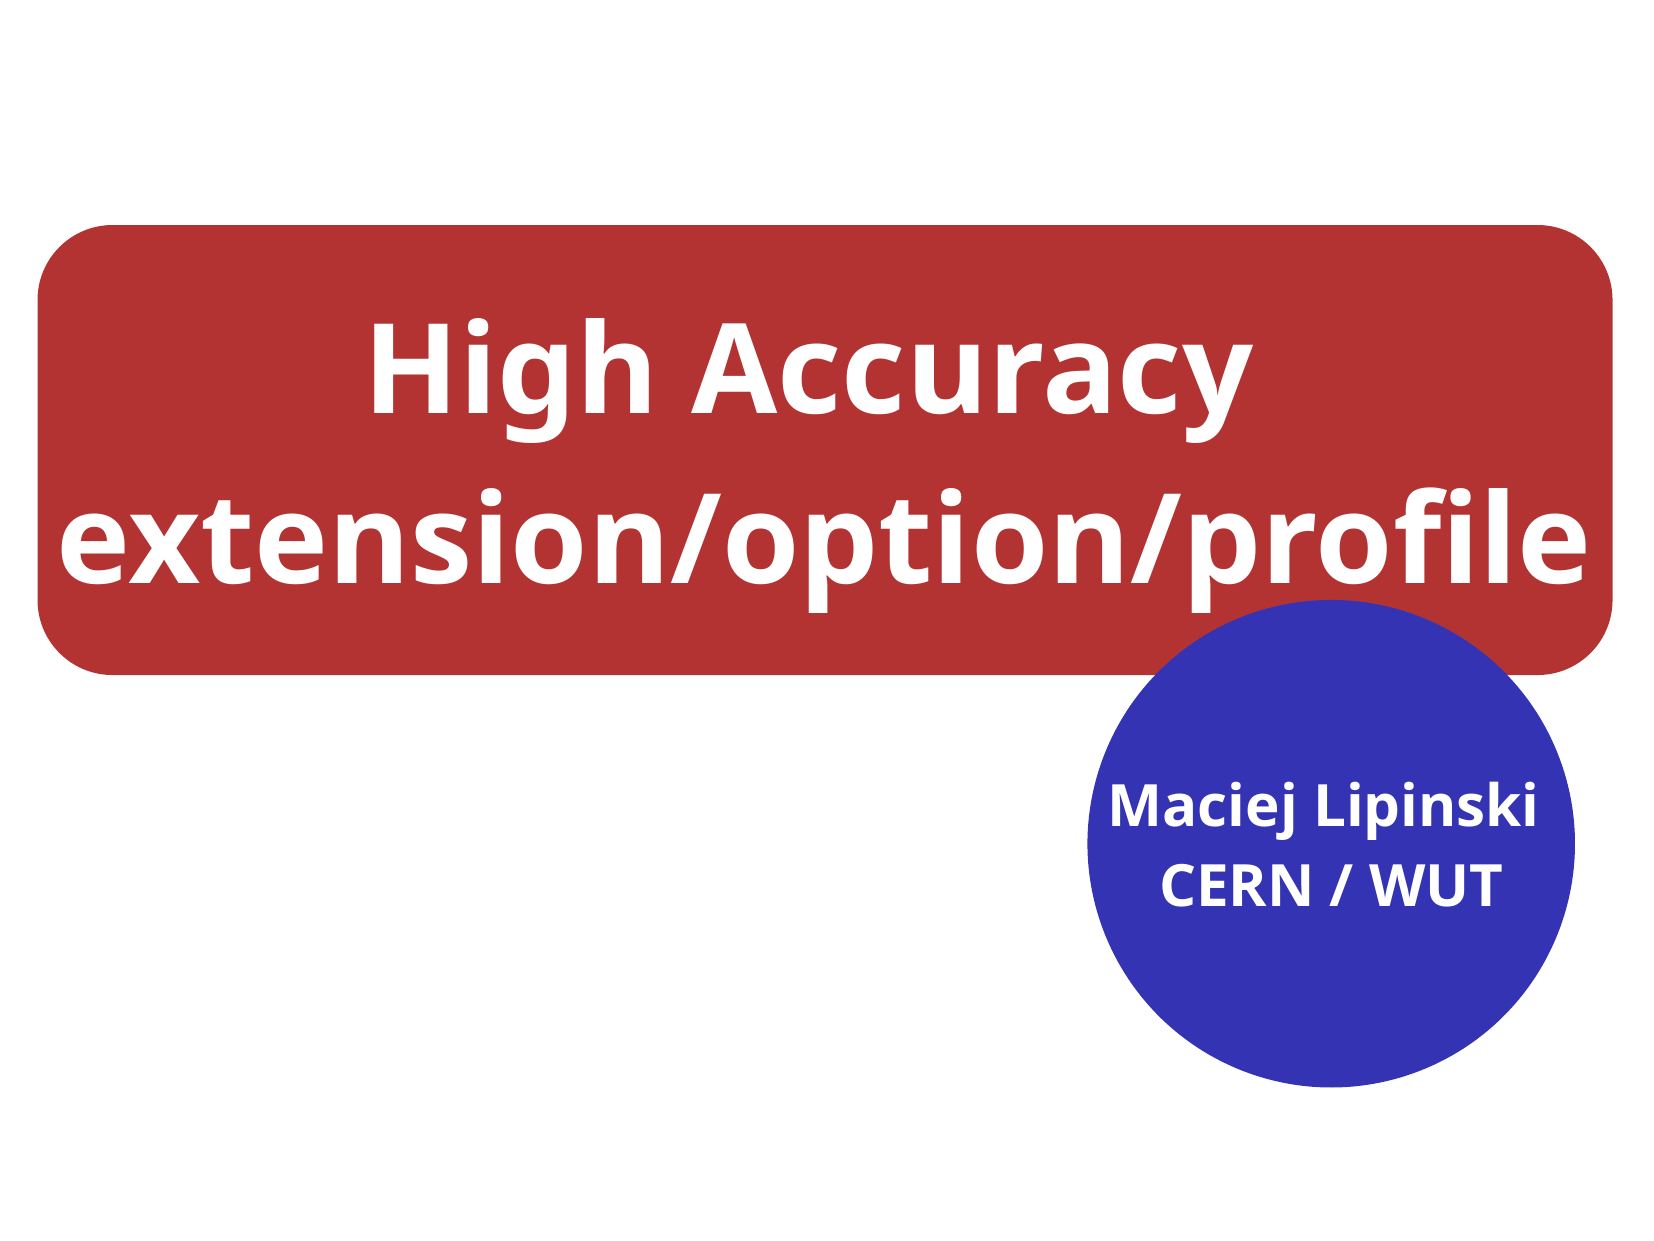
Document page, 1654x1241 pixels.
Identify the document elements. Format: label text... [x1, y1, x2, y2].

text_box High Accuracy extension/option/profile [37, 225, 1613, 676]
text_box Maciej Lipinski CERN / WUT [1087, 599, 1576, 1088]
